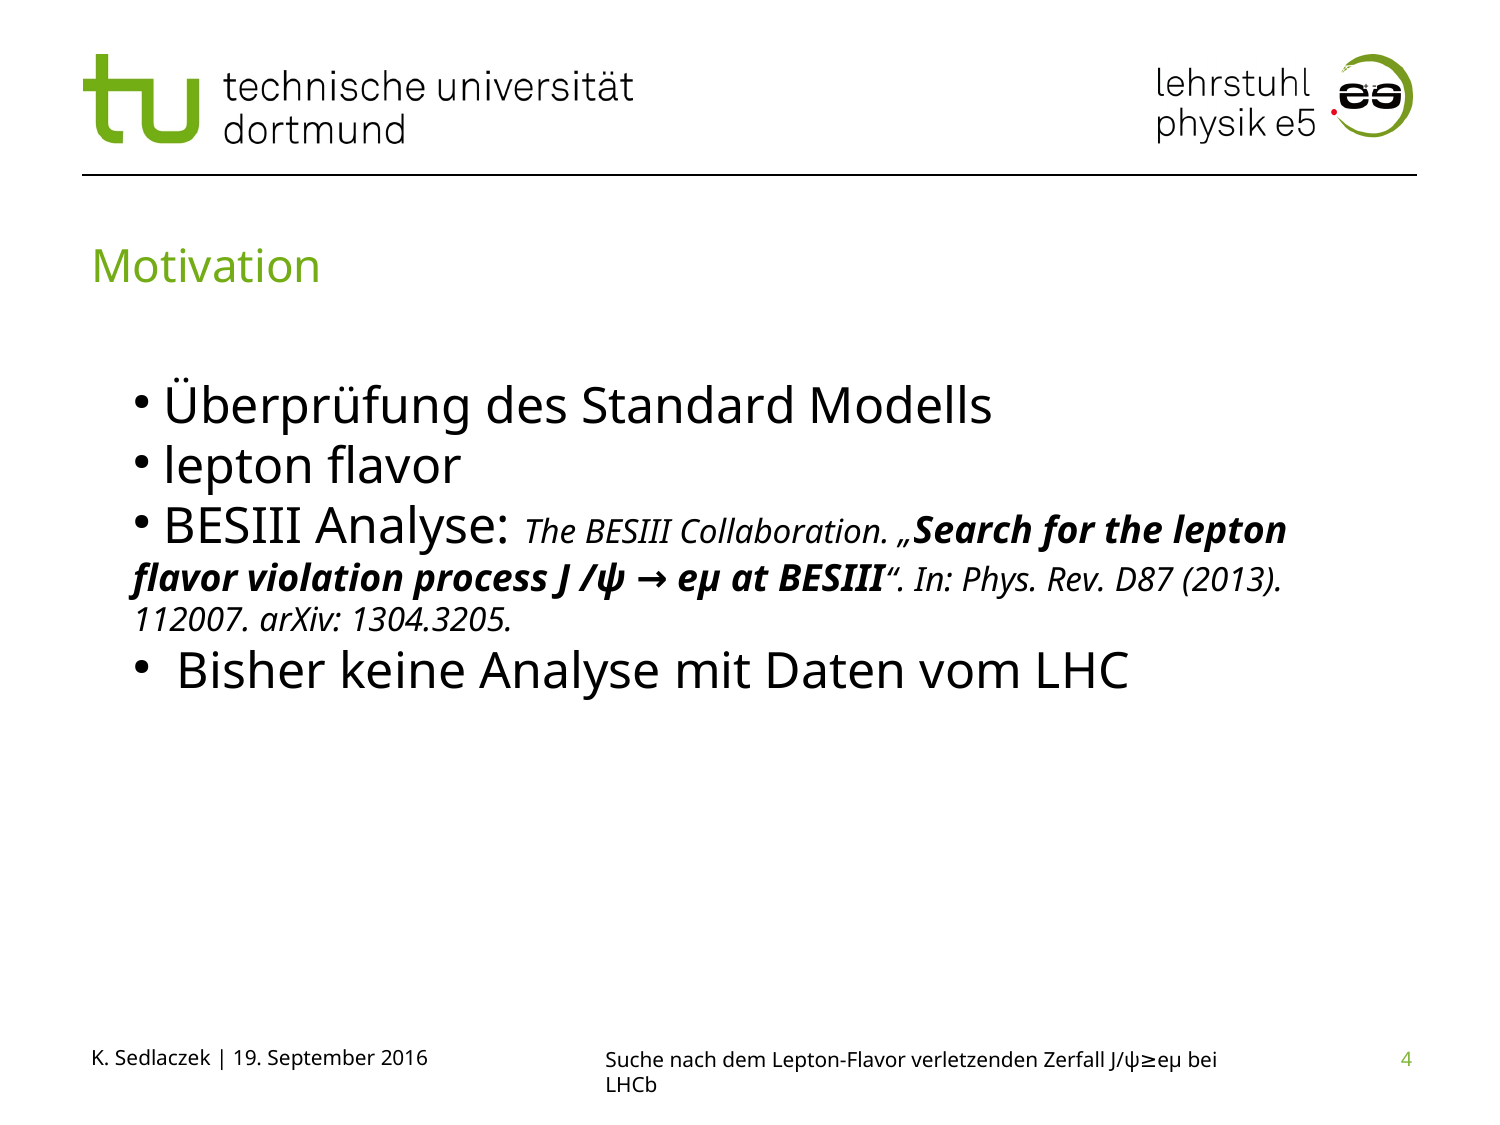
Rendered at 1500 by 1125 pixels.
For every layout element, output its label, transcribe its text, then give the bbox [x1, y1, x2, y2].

picture [83, 54, 633, 144]
picture [1158, 54, 1413, 144]
text_box Suche nach dem Lepton-Flavor verletzenden Zerfall J/ψ≥eµ bei LHCb [590, 1039, 1288, 1093]
text_box K. Sedlaczek | 19. September 2016 [76, 1037, 513, 1113]
text_box Überprüfung des Standard Modells lepton flavor BESIII Analyse: The BESIII Collaboration. „Search for the lepton flavor violation process J /ψ → eμ at BESIII“. In: Phys. Rev. D87 (2013). 112007. arXiv: 1304.3205. Bisher keine Analyse mit Daten vom LHC [118, 366, 1347, 706]
title Motivation [76, 198, 1411, 331]
